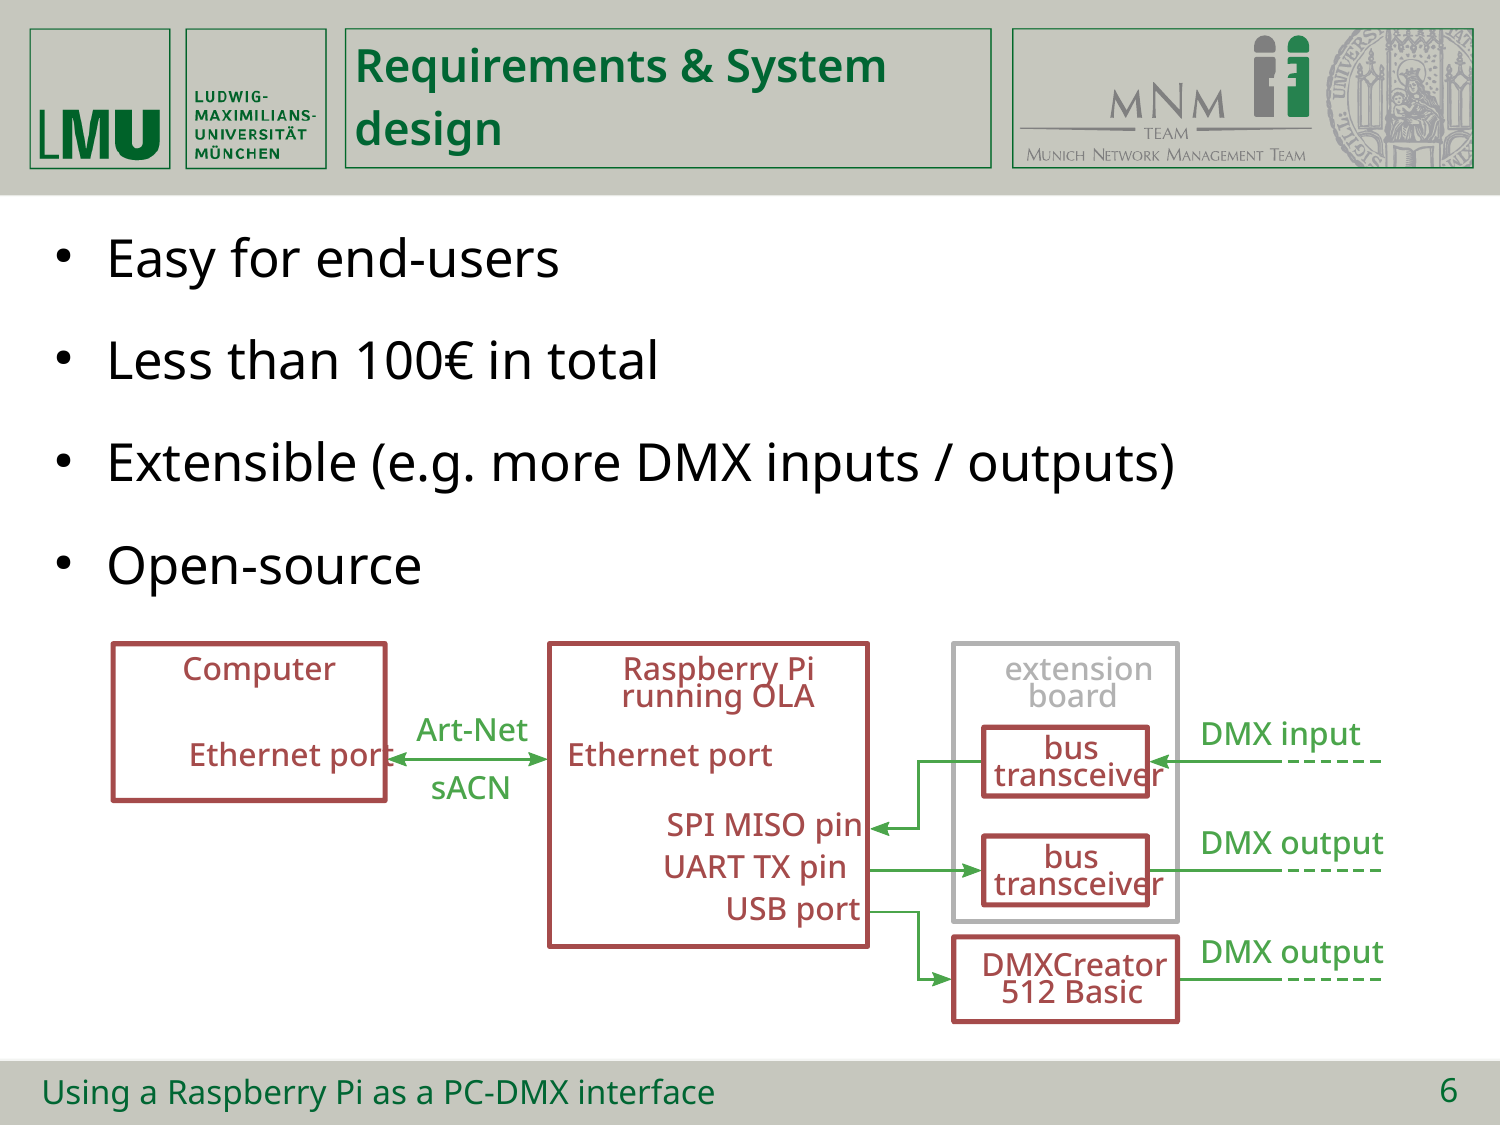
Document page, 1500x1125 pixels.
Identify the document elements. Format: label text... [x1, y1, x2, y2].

picture [0, 0, 1500, 196]
list Easy for end-users Less than 100€ in total Extensible (e.g. more DMX inputs / outputs) Open-source [37, 221, 1459, 605]
picture [110, 641, 1386, 1025]
picture [0, 1059, 1500, 1125]
title Requirements & System design [342, 29, 993, 171]
